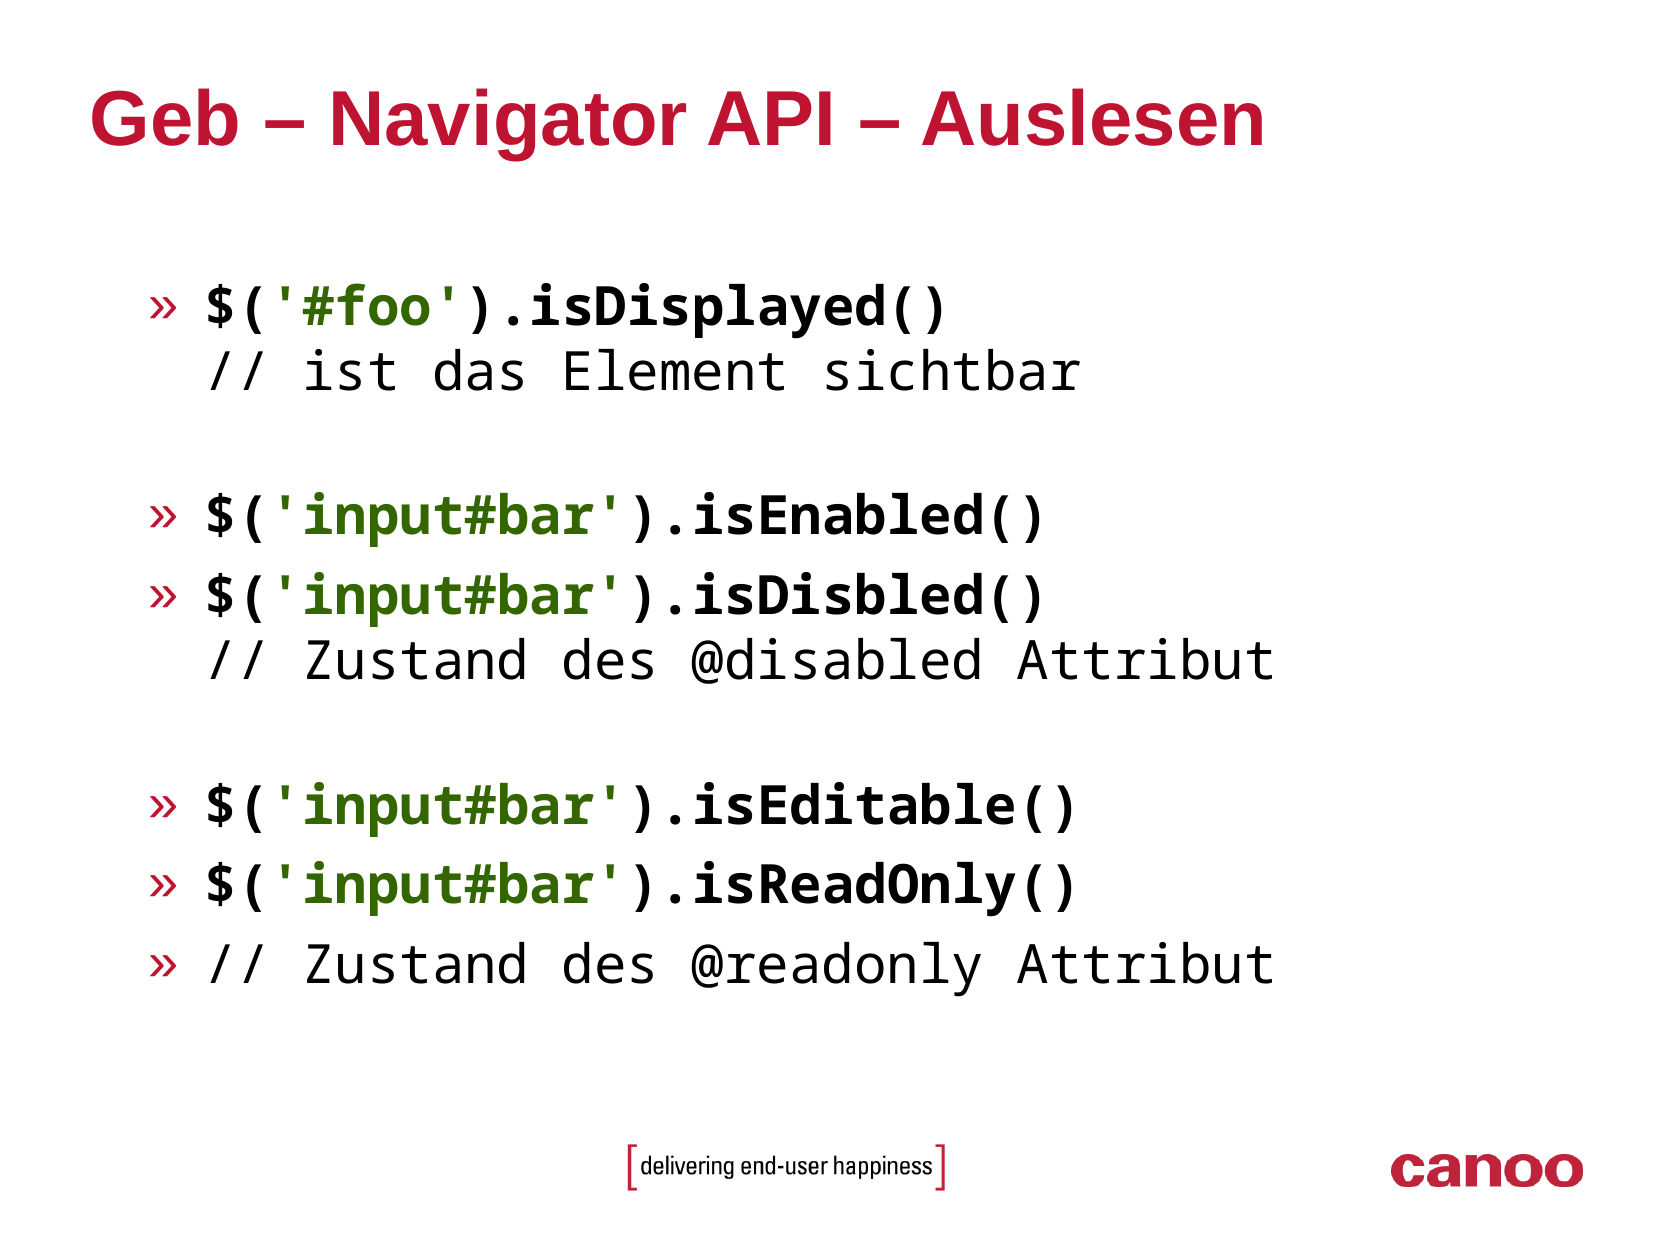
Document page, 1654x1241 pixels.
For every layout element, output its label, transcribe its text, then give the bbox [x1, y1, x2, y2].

picture [1546, 1154, 1583, 1187]
list $('#foo').isDisplayed() // ist das Element sichtbar $('input#bar').isEnabled() $('input#bar').isDisbled() // Zustand des @disabled Attribut $('input#bar').isEditable() $('input#bar').isReadOnly() // Zustand des @readonly Attribut [134, 263, 1546, 1201]
title Geb – Navigator API – Auslesen [75, 60, 1591, 181]
